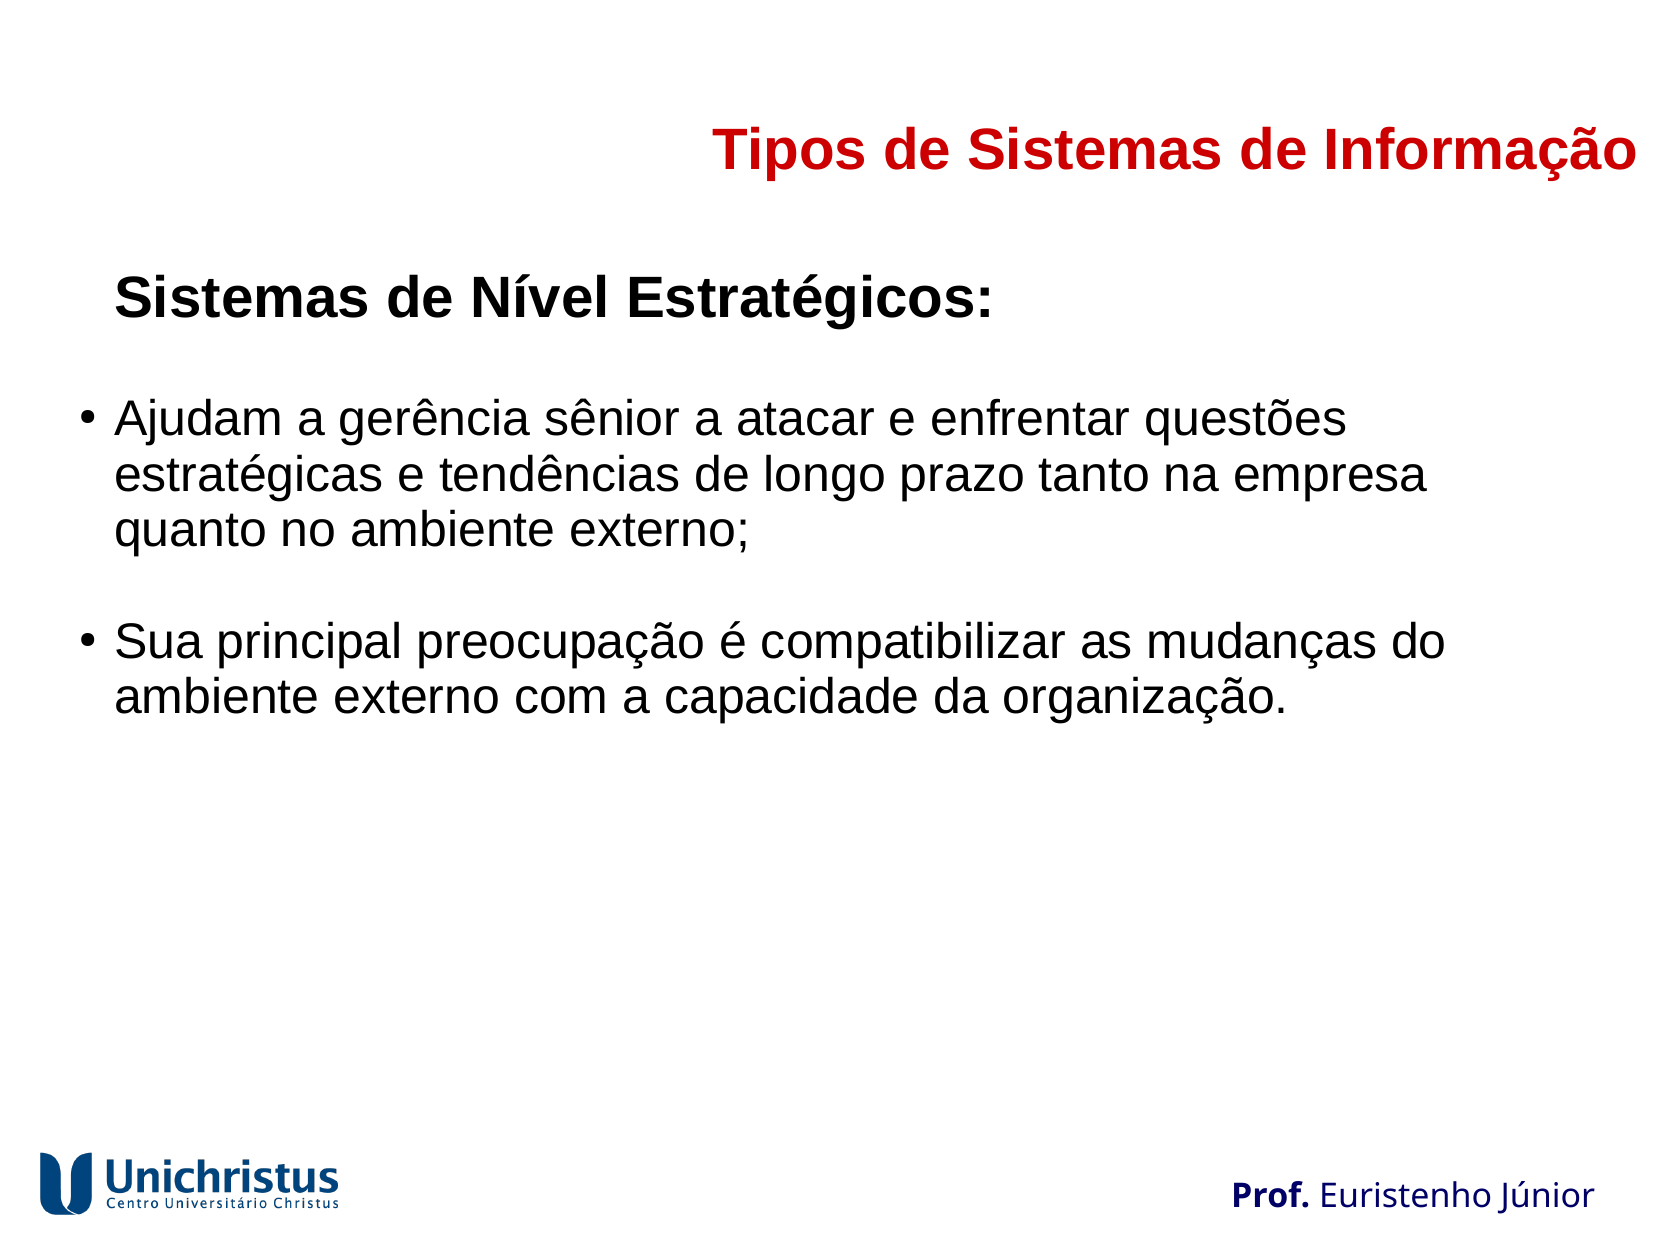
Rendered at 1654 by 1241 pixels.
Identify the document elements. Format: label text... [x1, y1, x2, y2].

text_box Tipos de Sistemas de Informação [698, 109, 1654, 189]
text_box Prof. Euristenho Júnior [1216, 1163, 1654, 1224]
text_box Sistemas de Nível Estratégicos: Ajudam a gerência sênior a atacar e enfrentar questões estratégicas e tendências de longo prazo tanto na empresa quanto no ambiente externo; Sua principal preocupação é compatibilizar as mudanças do ambiente externo com a capacidade da organização. [64, 257, 1489, 732]
picture [35, 1149, 343, 1217]
